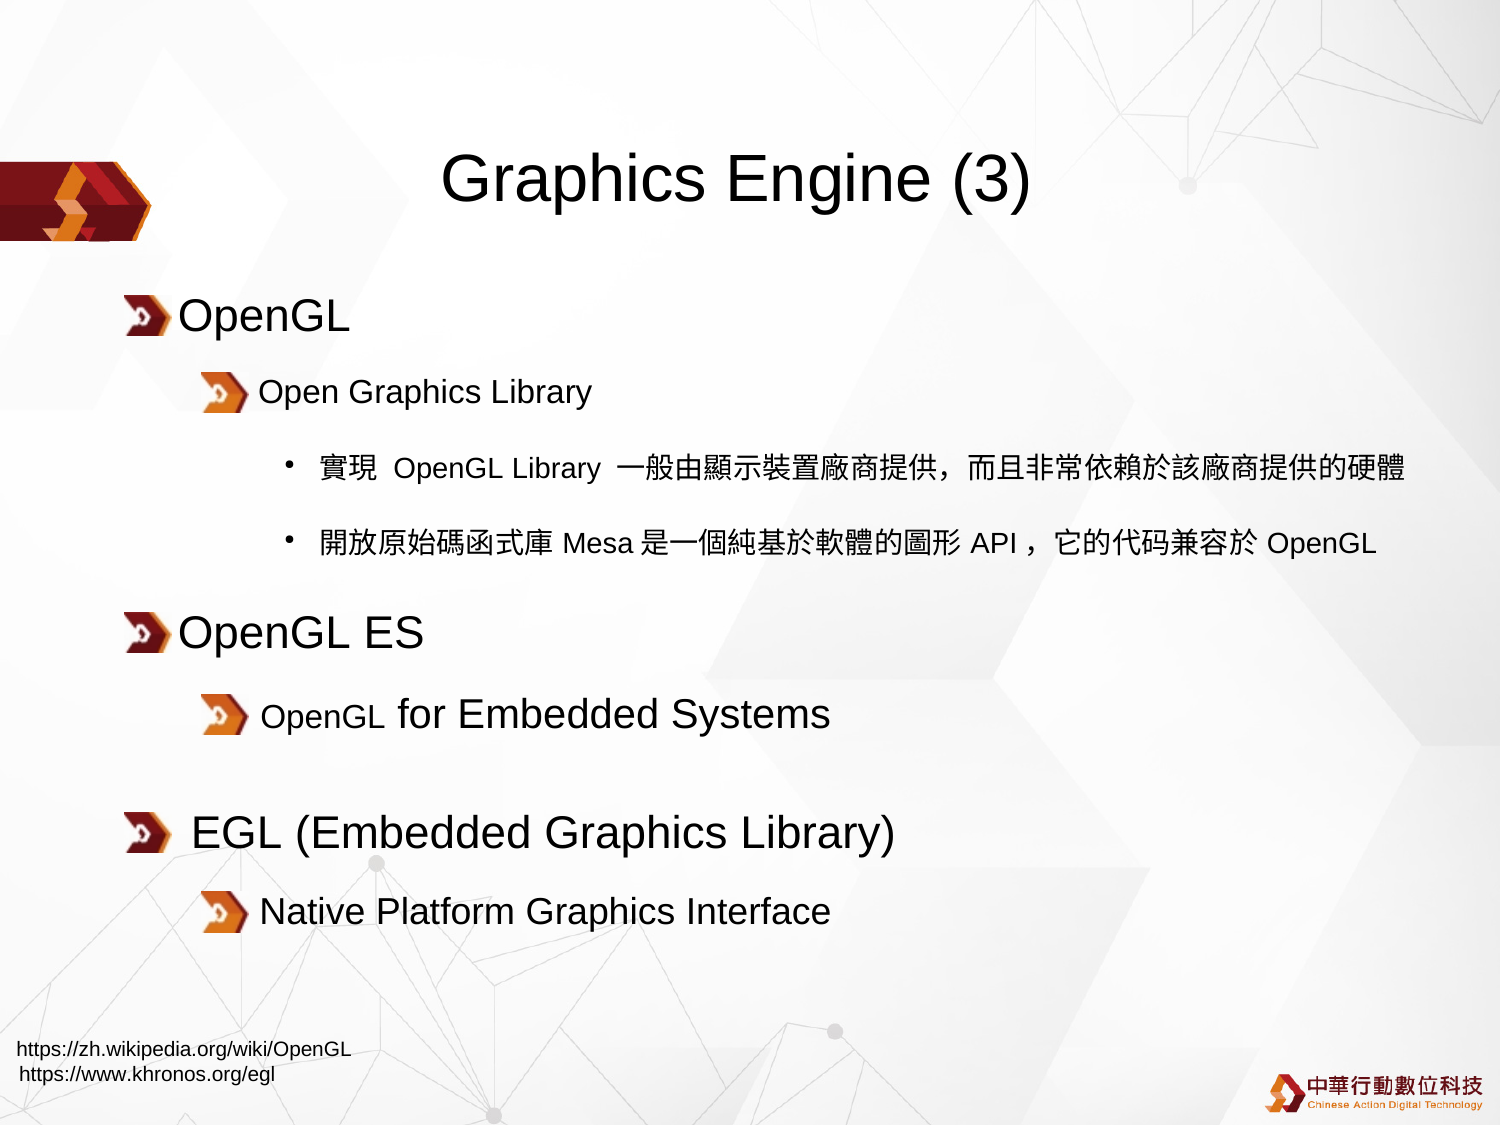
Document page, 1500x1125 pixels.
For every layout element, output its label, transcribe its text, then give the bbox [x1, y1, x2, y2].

picture [0, 0, 1500, 1125]
list OpenGL Open Graphics Library 實現 OpenGL Library 一般由顯示裝置廠商提供，而且非常依賴於該廠商提供的硬體 開放原始碼函式庫Mesa是一個純基於軟體的圖形API，它的代码兼容於OpenGL OpenGL ES OpenGL for Embedded Systems EGL (Embedded Graphics Library) Native Platform Graphics Interface [107, 290, 1425, 943]
text_box https://www.khronos.org/egl [4, 1053, 696, 1114]
title Graphics Engine (3) [107, 101, 1367, 255]
text_box https://zh.wikipedia.org/wiki/OpenGL [1, 1027, 637, 1088]
